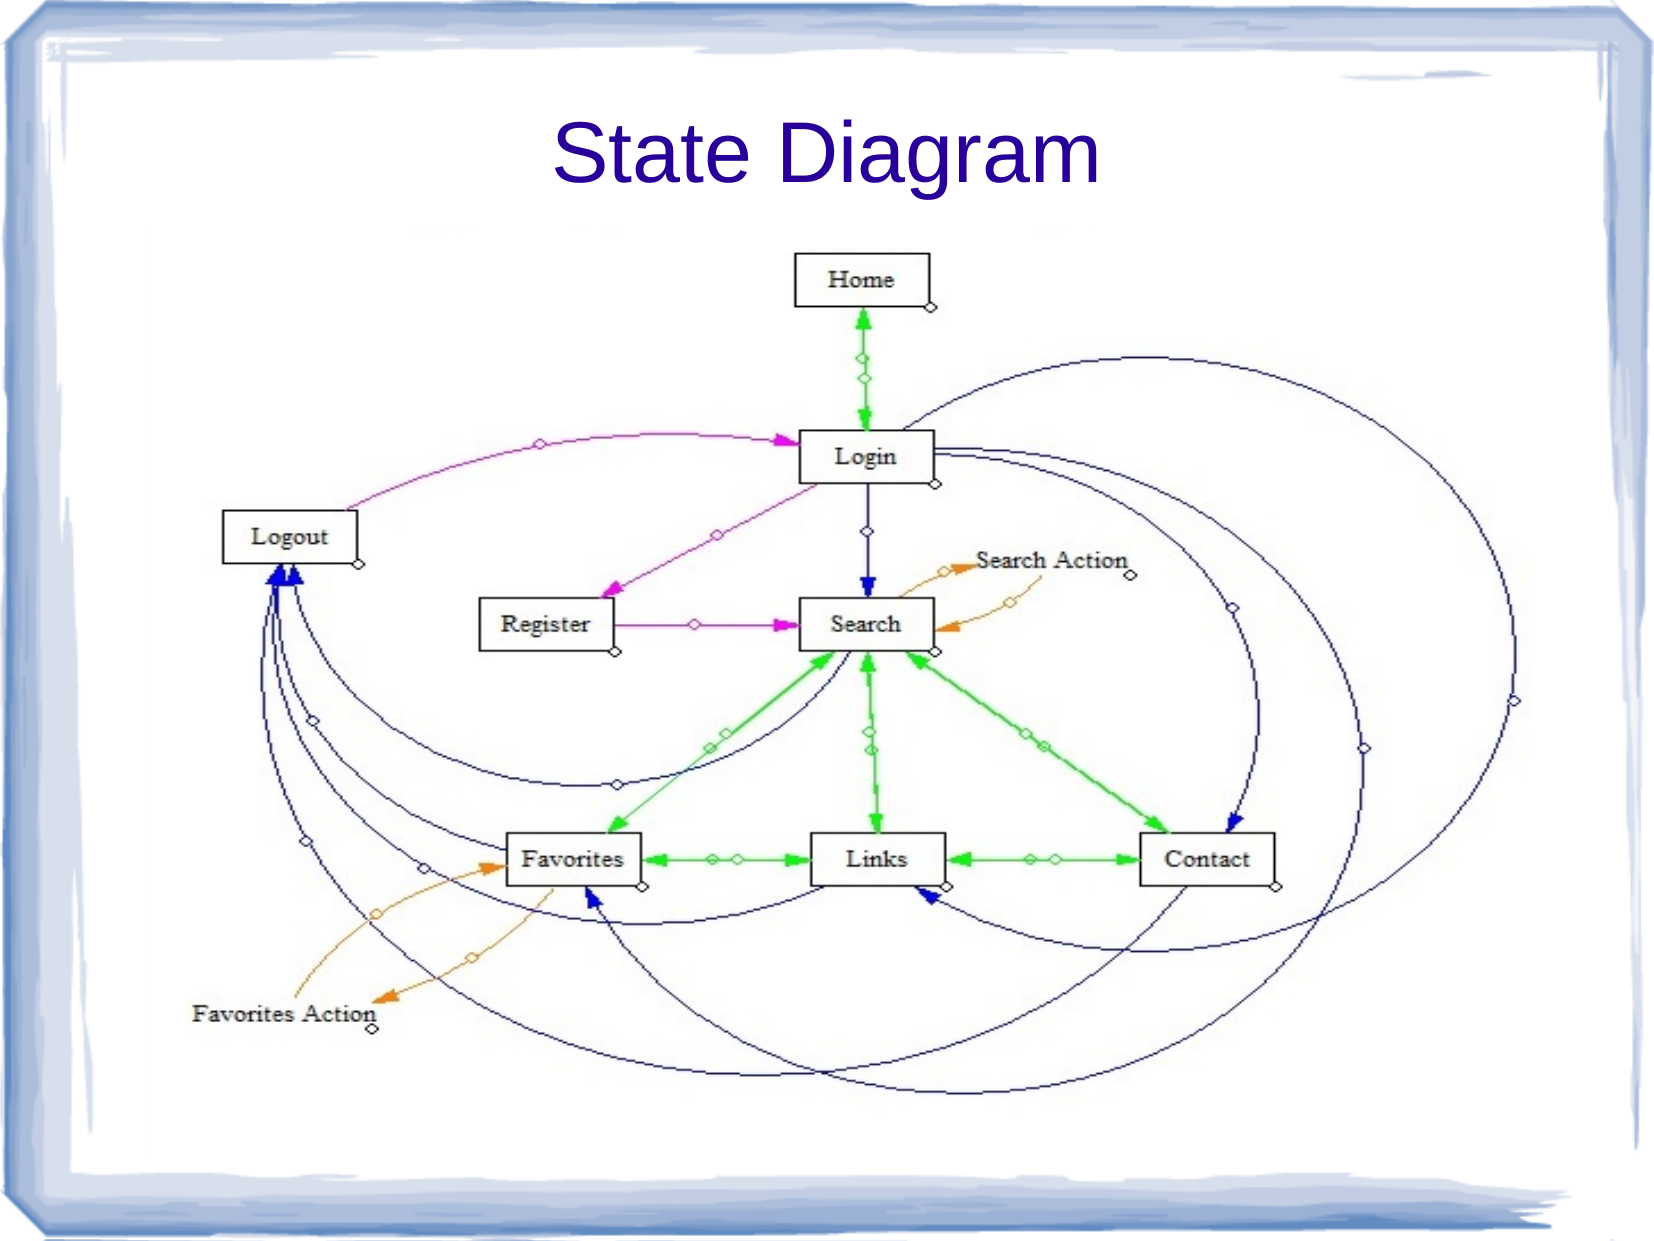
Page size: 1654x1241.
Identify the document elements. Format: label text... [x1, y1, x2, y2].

picture [0, 0, 1654, 1241]
title State Diagram [82, 49, 1571, 257]
